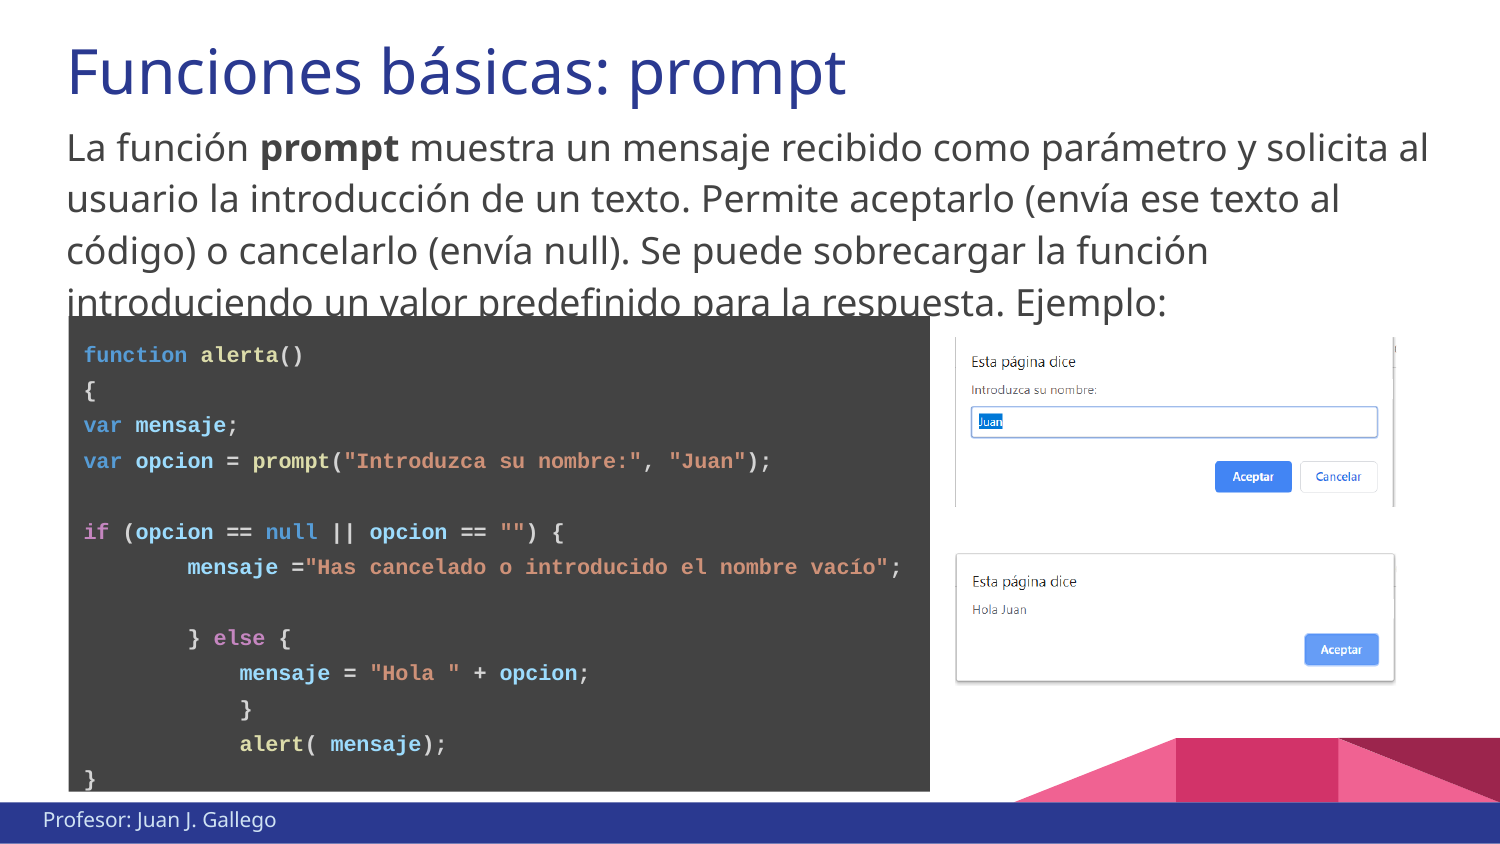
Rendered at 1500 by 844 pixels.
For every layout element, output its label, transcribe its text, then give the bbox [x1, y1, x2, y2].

title Funciones básicas: prompt [51, 17, 1449, 101]
picture [955, 337, 1397, 507]
picture [955, 553, 1397, 686]
text_box function alerta() { var mensaje; var opcion = prompt("Introduzca su nombre:", "Juan"); if (opcion == null || opcion == "") { mensaje ="Has cancelado o introducido el nombre vacío"; } else { mensaje = "Hola " + opcion; } alert( mensaje); } [68, 316, 930, 792]
list La función prompt muestra un mensaje recibido como parámetro y solicita al usuario la introducción de un texto. Permite aceptarlo (envía ese texto al código) o cancelarlo (envía null). Se puede sobrecargar la función introduciendo un valor predefinido para la respuesta. Ejemplo: [51, 101, 1449, 780]
